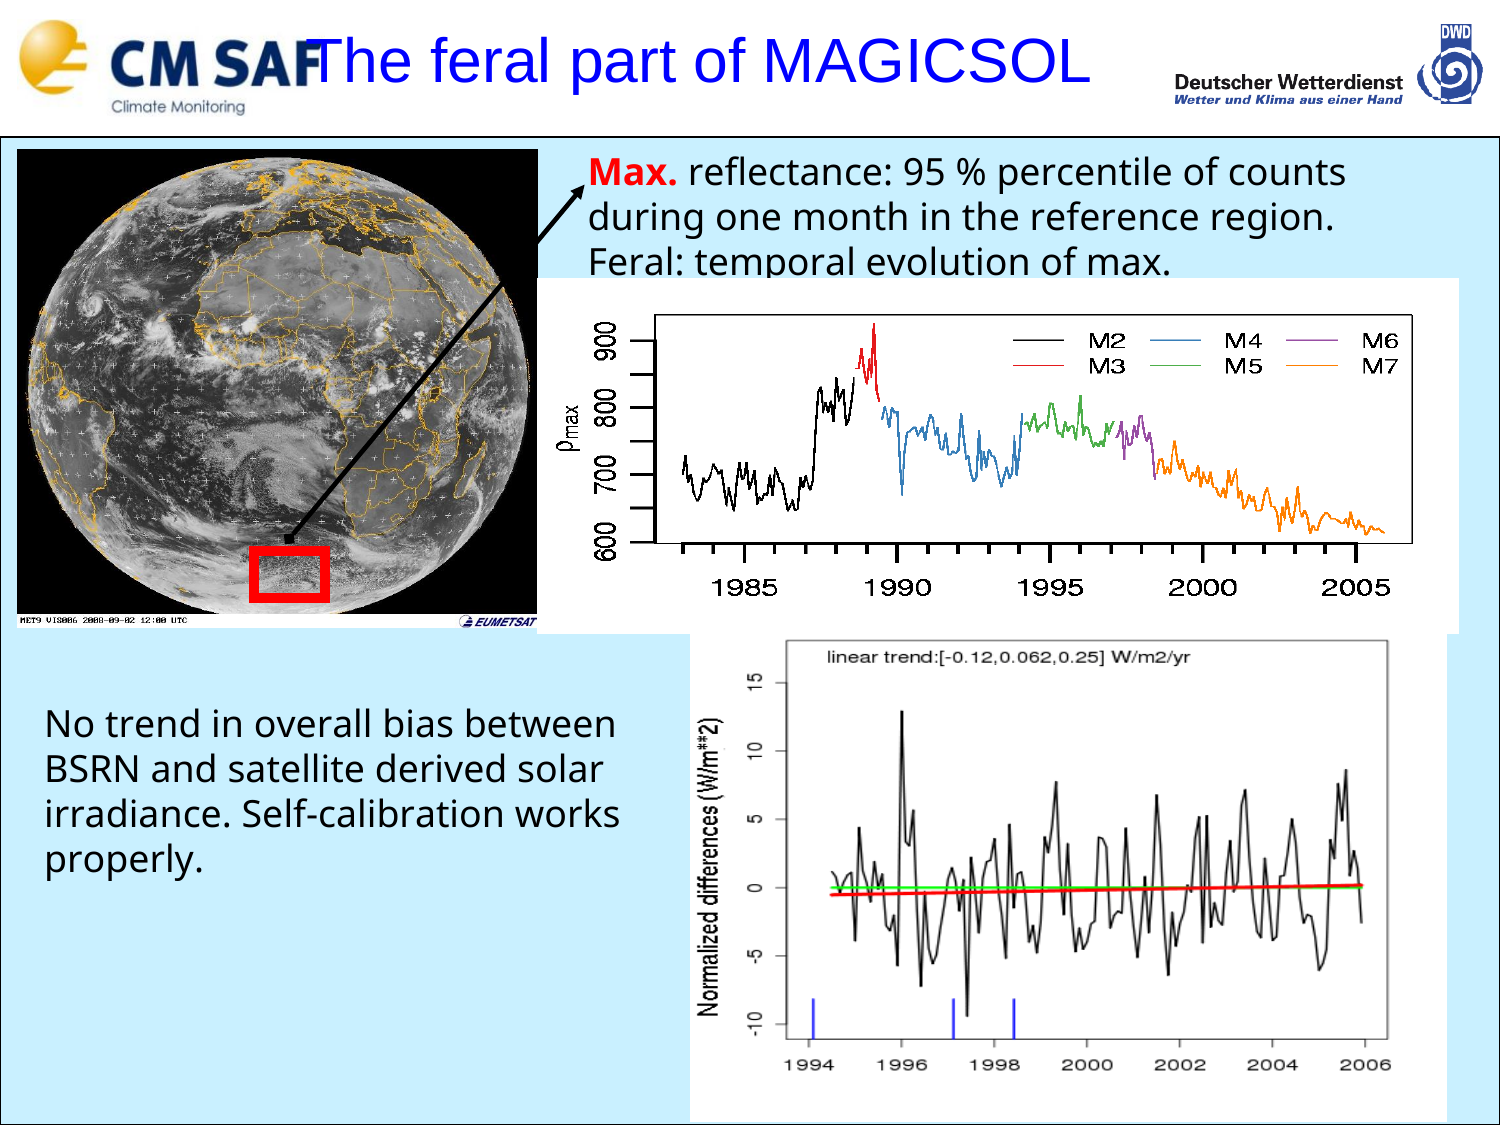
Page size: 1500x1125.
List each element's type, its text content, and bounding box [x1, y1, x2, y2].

text_box No trend in overall bias between BSRN and satellite derived solar irradiance. Self-calibration works properly. [29, 692, 904, 888]
text_box The feral part of MAGICSOL [253, 30, 1183, 110]
picture [17, 19, 325, 117]
picture [17, 149, 1459, 1122]
text_box Max. reflectance: 95 % percentile of counts during one month in the reference region. Feral: temporal evolution of max. [572, 140, 1448, 278]
picture [1175, 24, 1483, 104]
